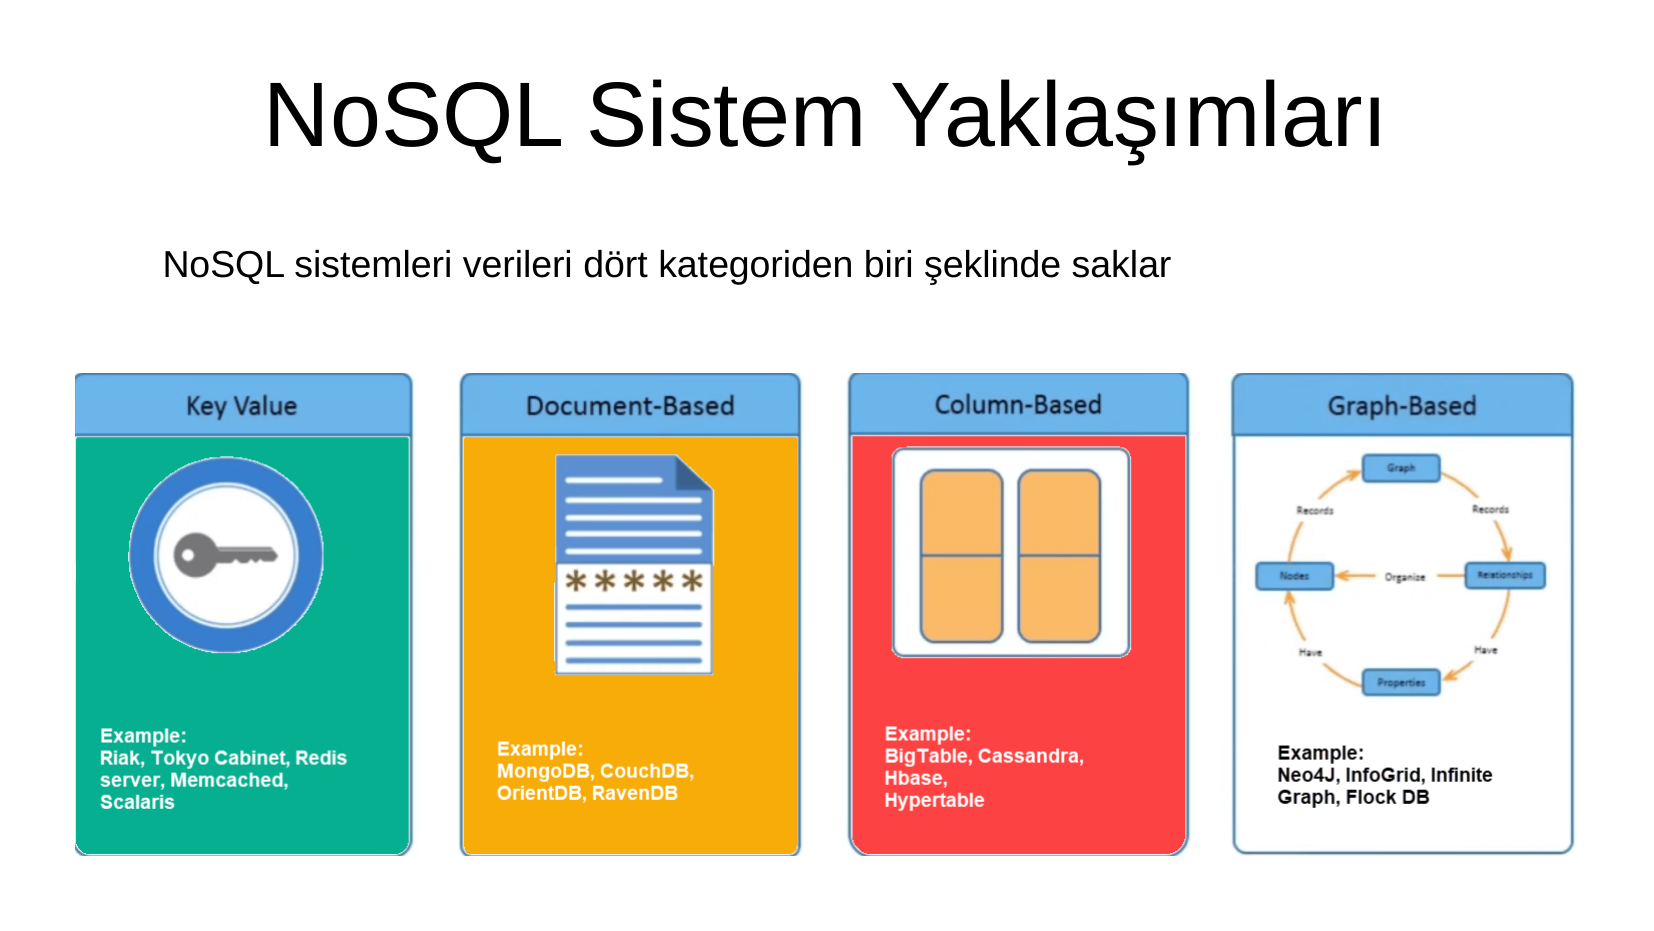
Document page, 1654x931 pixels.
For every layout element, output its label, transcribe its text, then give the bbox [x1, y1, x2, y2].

text_box NoSQL sistemleri verileri dört kategoriden biri şeklinde saklar [147, 236, 1447, 355]
title NoSQL Sistem Yaklaşımları [82, 37, 1571, 193]
picture [75, 373, 1577, 856]
